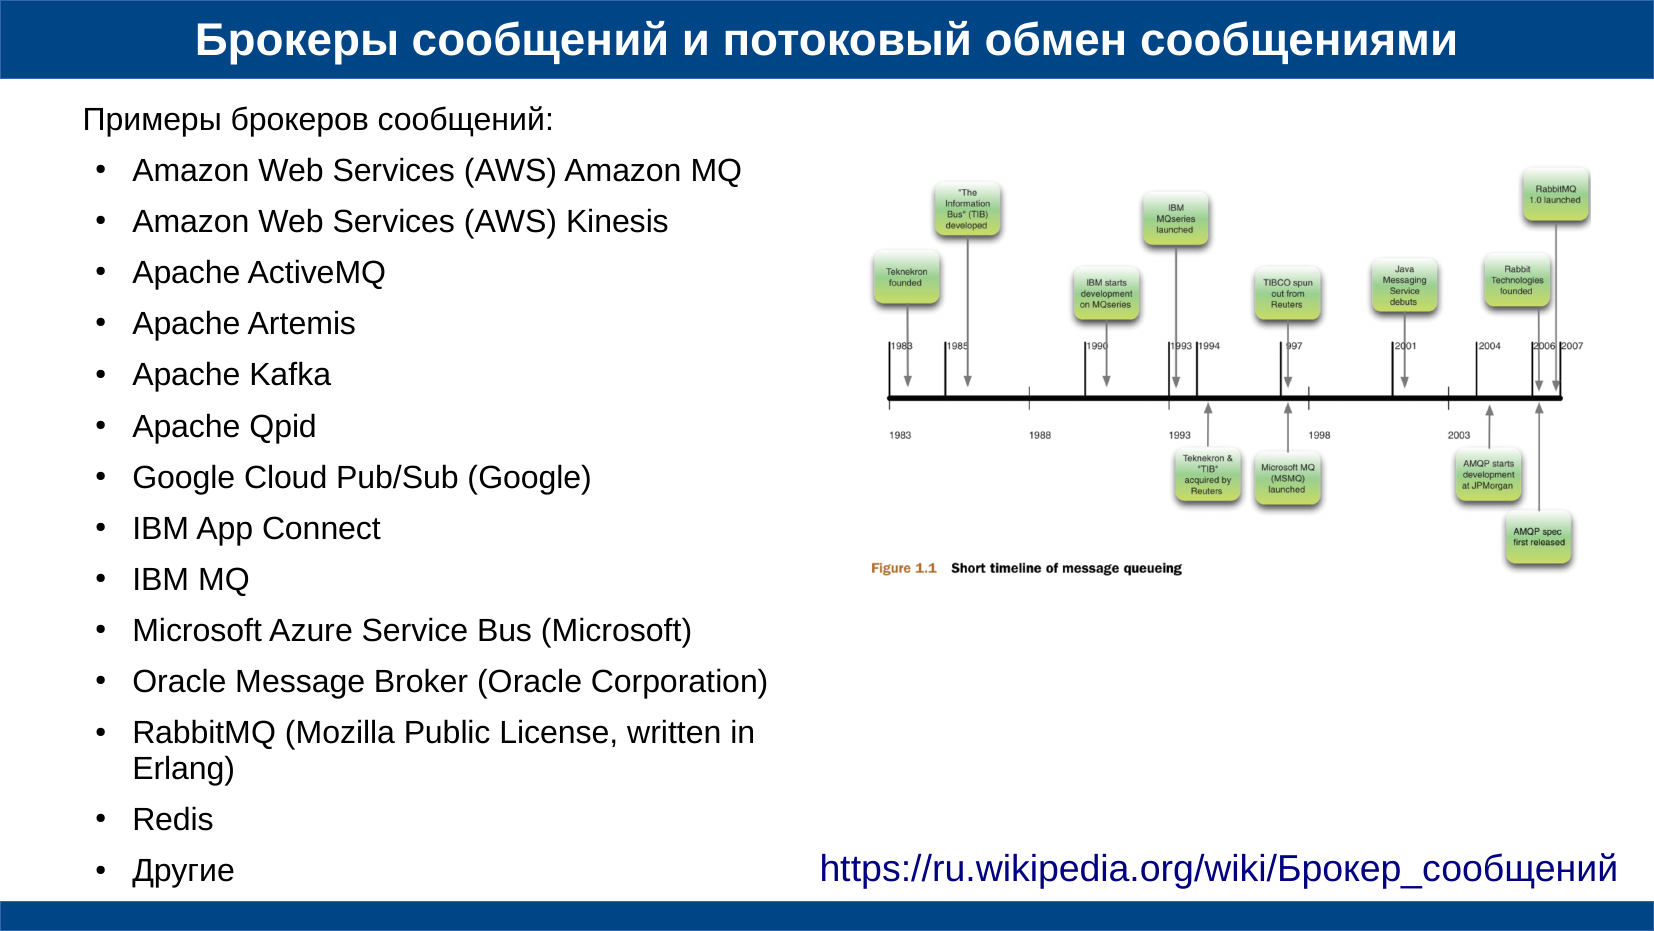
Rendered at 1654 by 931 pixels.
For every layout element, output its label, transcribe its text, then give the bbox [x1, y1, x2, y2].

title Брокеры сообщений и потоковый обмен сообщениями [0, 0, 1654, 79]
picture [863, 148, 1591, 586]
list Примеры брокеров сообщений: Amazon Web Services (AWS) Amazon MQ Amazon Web Services (AWS) Kinesis Apache ActiveMQ Apache Artemis Apache Kafka Apache Qpid Google Cloud Pub/Sub (Google) IBM App Connect IBM MQ Microsoft Azure Service Bus (Microsoft) Oracle Message Broker (Oracle Corporation) RabbitMQ (Mozilla Public License, written in Erlang) Redis Другие [82, 101, 809, 901]
text_box https://ru.wikipedia.org/wiki/Брокер_сообщений [804, 840, 1646, 897]
